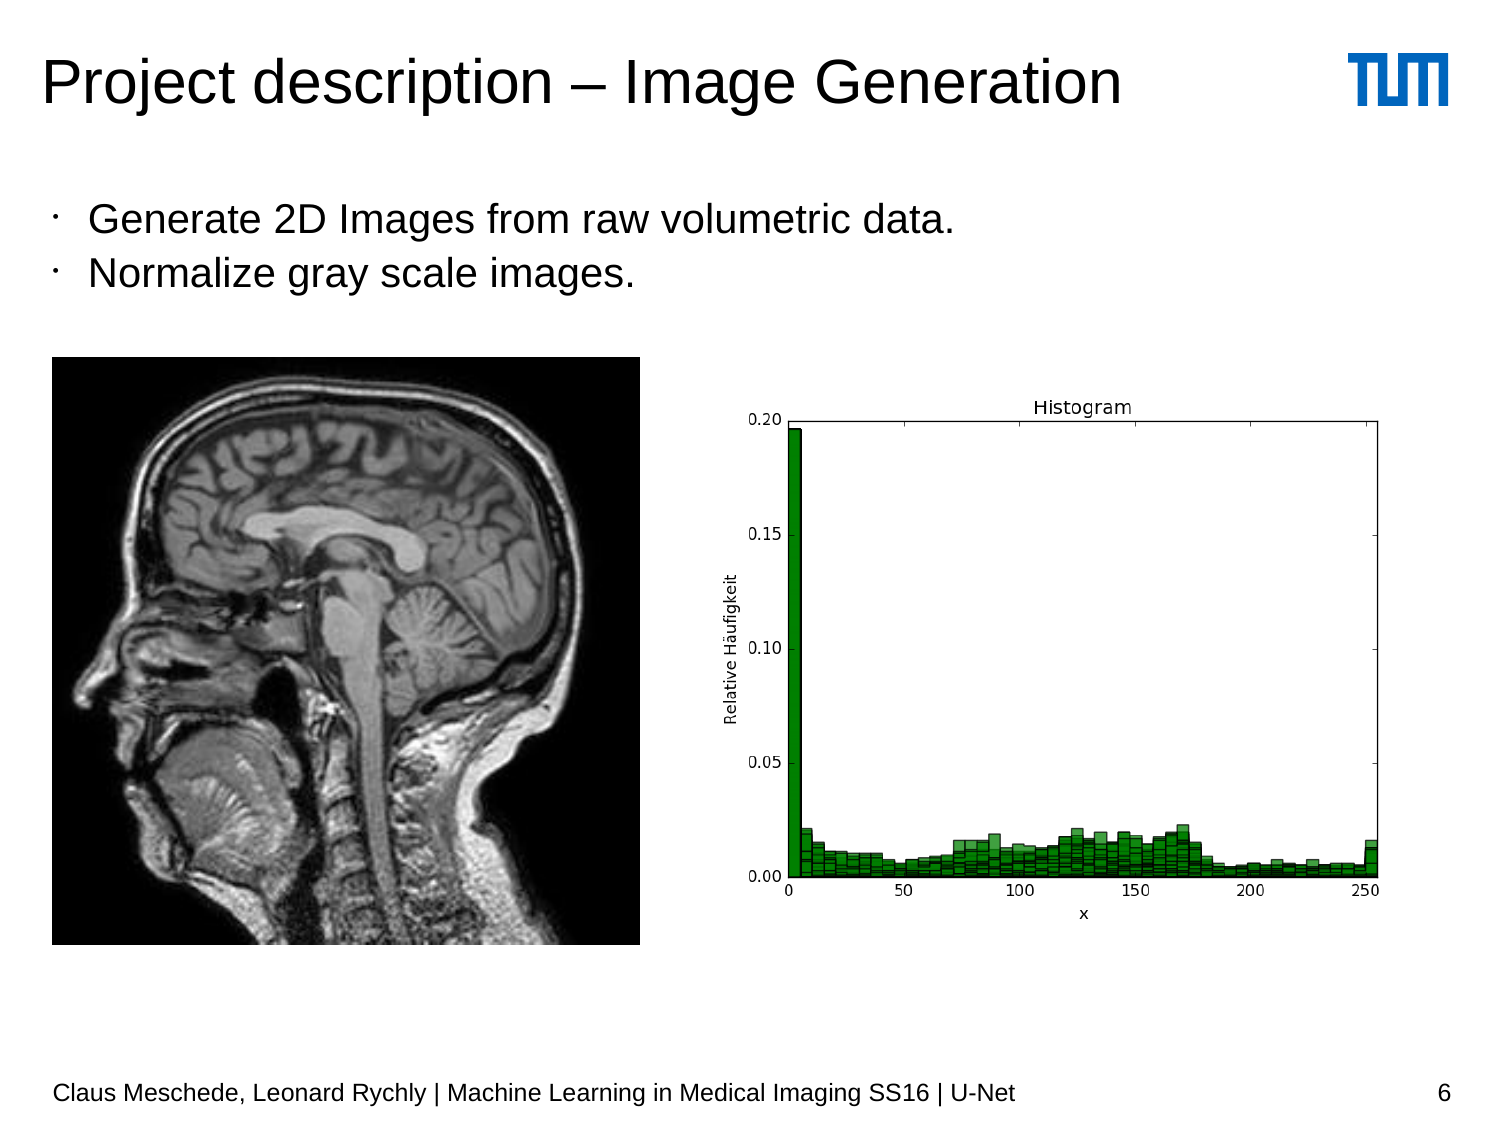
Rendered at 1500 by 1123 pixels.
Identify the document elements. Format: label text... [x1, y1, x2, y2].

picture [693, 363, 1453, 934]
list Generate 2D Images from raw volumetric data. Normalize gray scale images. [52, 188, 1453, 343]
title Project description – Image Generation [41, 47, 1441, 118]
picture [52, 357, 640, 945]
